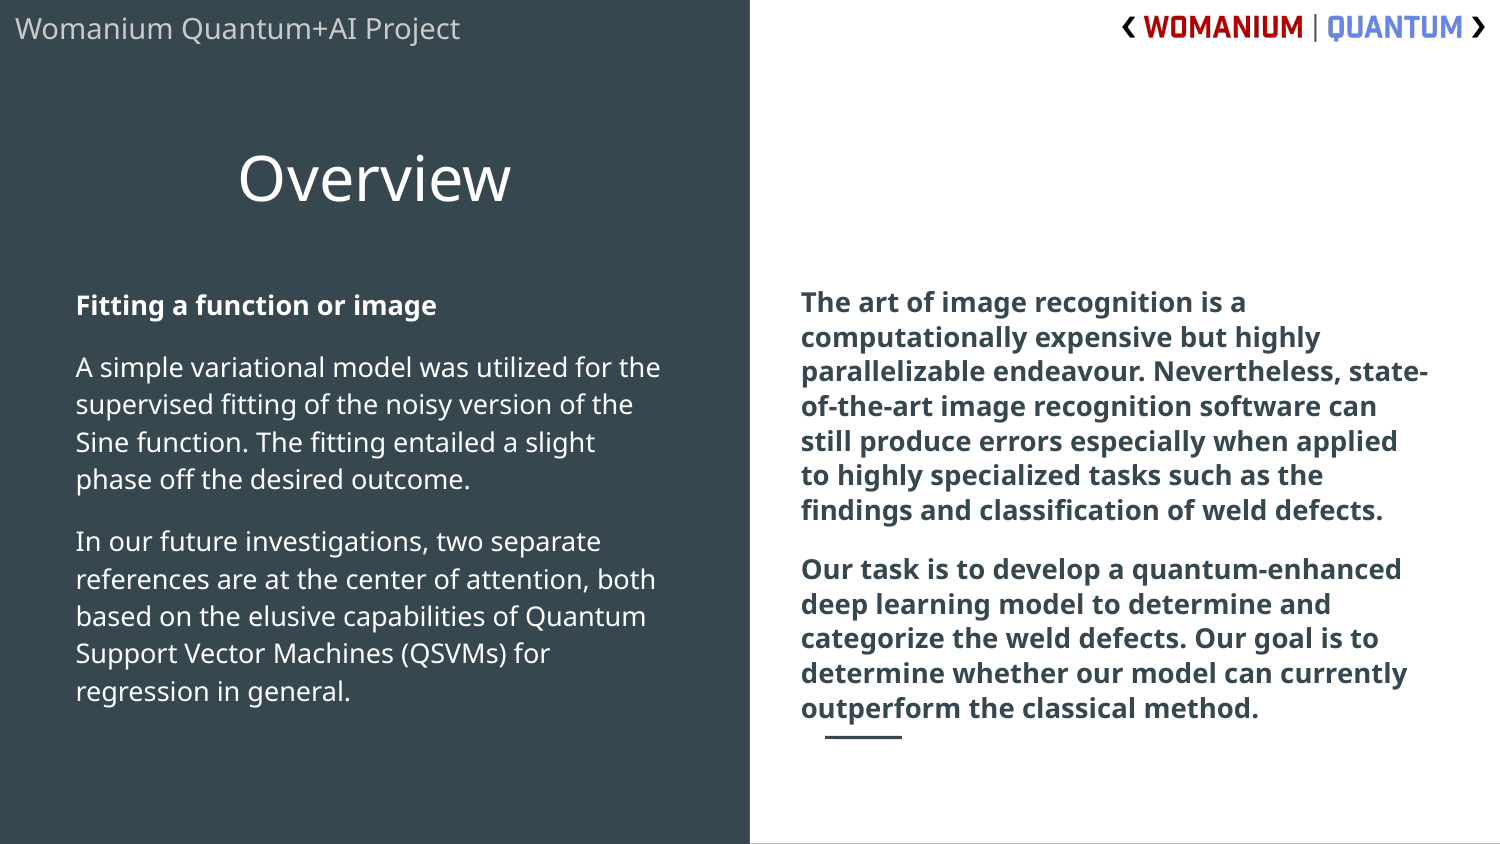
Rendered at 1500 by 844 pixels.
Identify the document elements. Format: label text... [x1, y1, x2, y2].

list Fitting a function or image A simple variational model was utilized for the supervised fitting of the noisy version of the Sine function. The fitting entailed a slight phase off the desired outcome. In our future investigations, two separate references are at the center of attention, both based on the elusive capabilities of Quantum Support Vector Machines (QSVMs) for regression in general. A [60, 268, 691, 775]
text_box Womanium Quantum+AI Project [0, 0, 612, 61]
subtitle The art of image recognition is a computationally expensive but highly parallelizable endeavour. Nevertheless, state-of-the-art image recognition software can still produce errors especially when applied to highly specialized tasks such as the findings and classification of weld defects. Our task is to develop a quantum-enhanced deep learning model to determine and categorize the weld defects. Our goal is to determine whether our model can currently outperform the classical method. [785, 268, 1450, 775]
title Overview [43, 118, 708, 235]
picture [1122, 14, 1485, 42]
